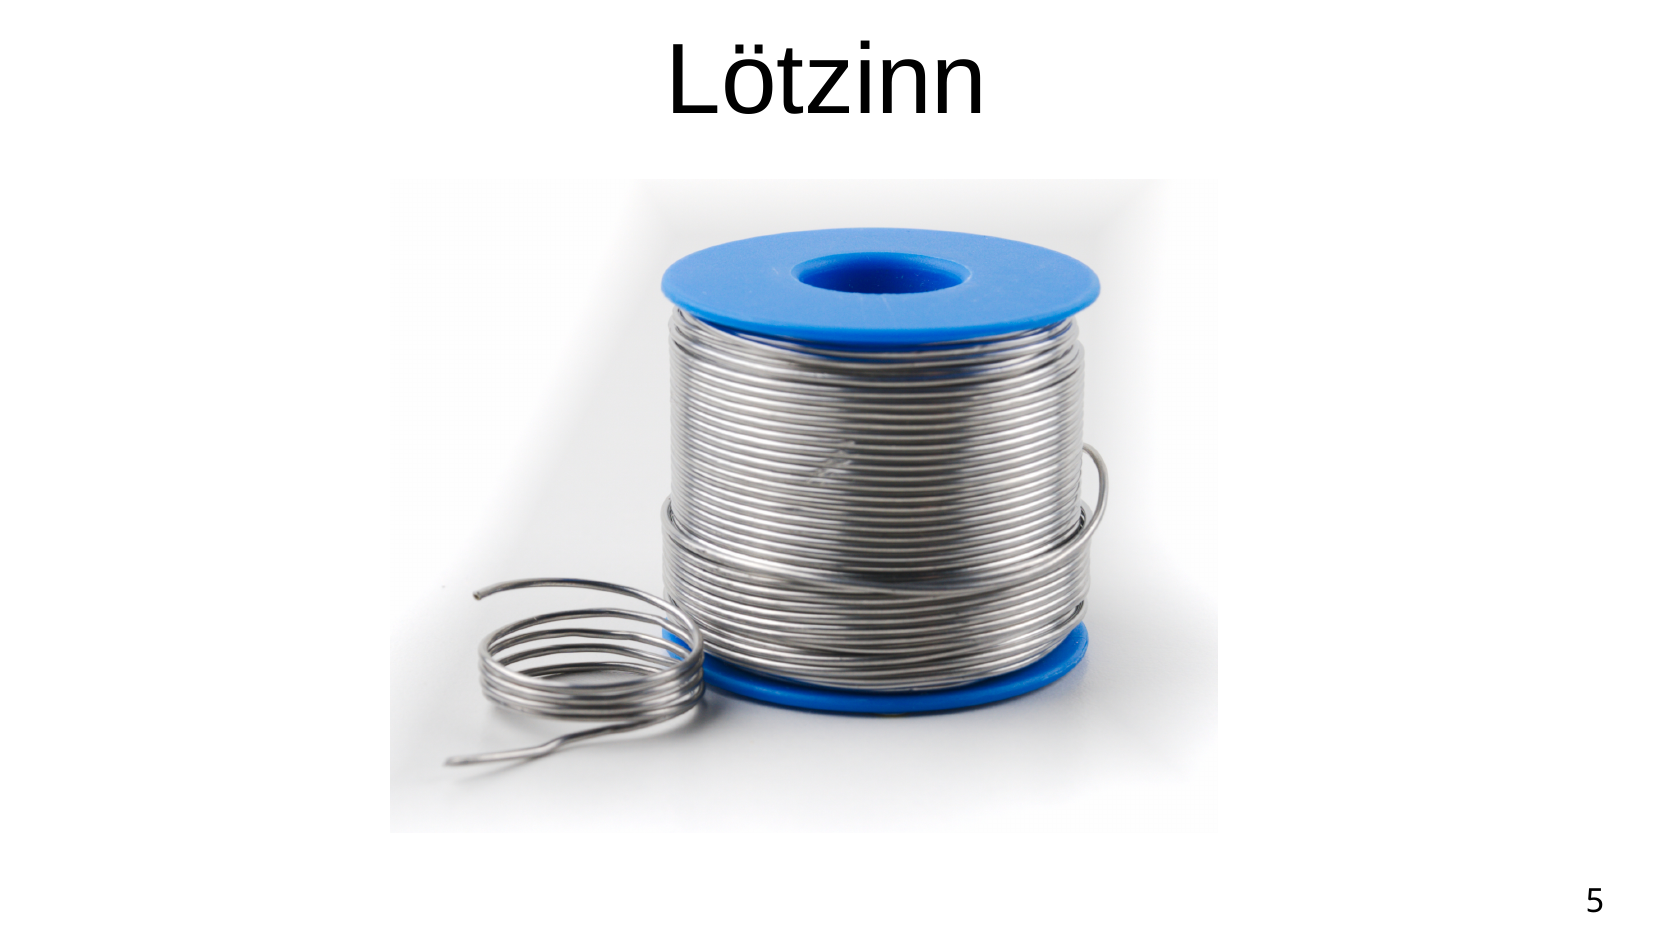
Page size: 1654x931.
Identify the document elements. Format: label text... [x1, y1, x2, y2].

title Lötzinn [82, 1, 1571, 157]
picture [390, 179, 1218, 833]
